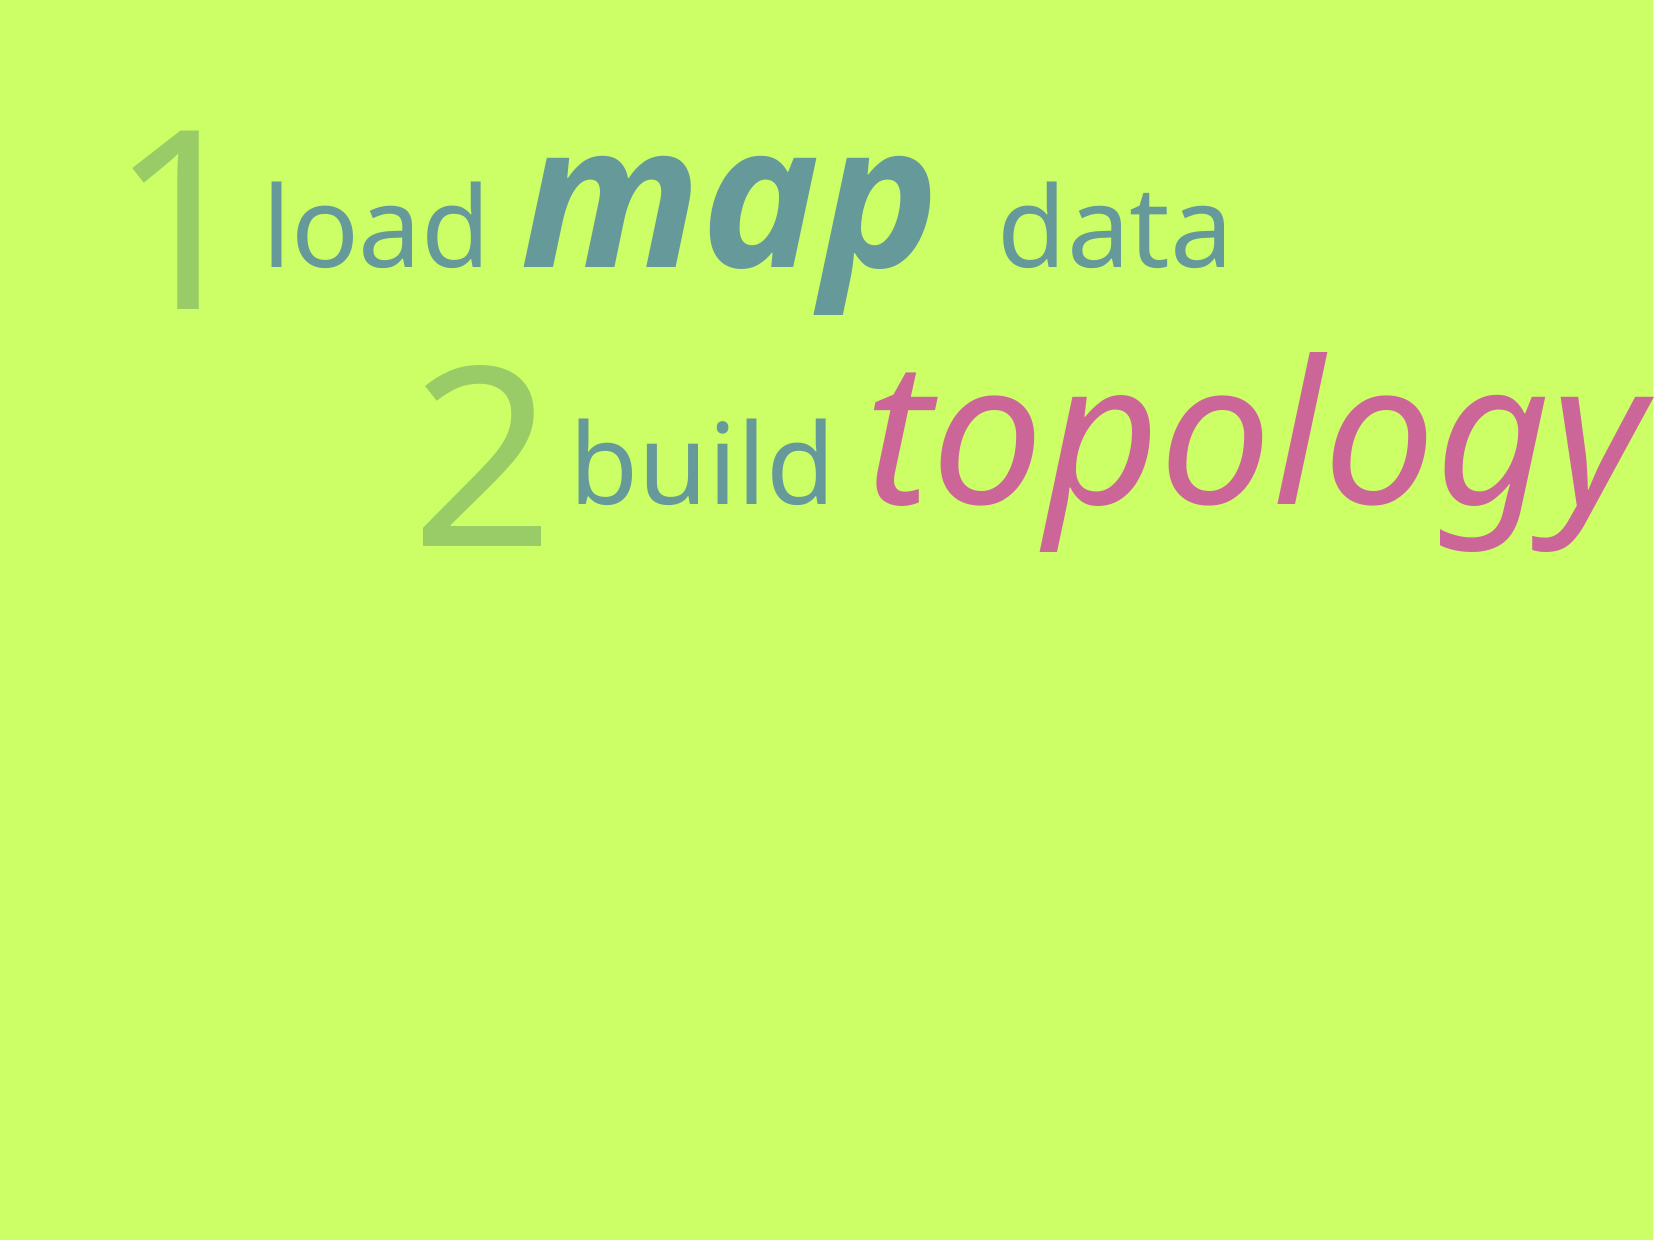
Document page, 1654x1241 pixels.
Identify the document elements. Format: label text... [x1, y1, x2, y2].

text_box 1 [95, 35, 266, 431]
text_box load map data [266, 46, 1131, 367]
text_box build topology [567, 283, 1526, 603]
text_box 2 [397, 271, 567, 667]
